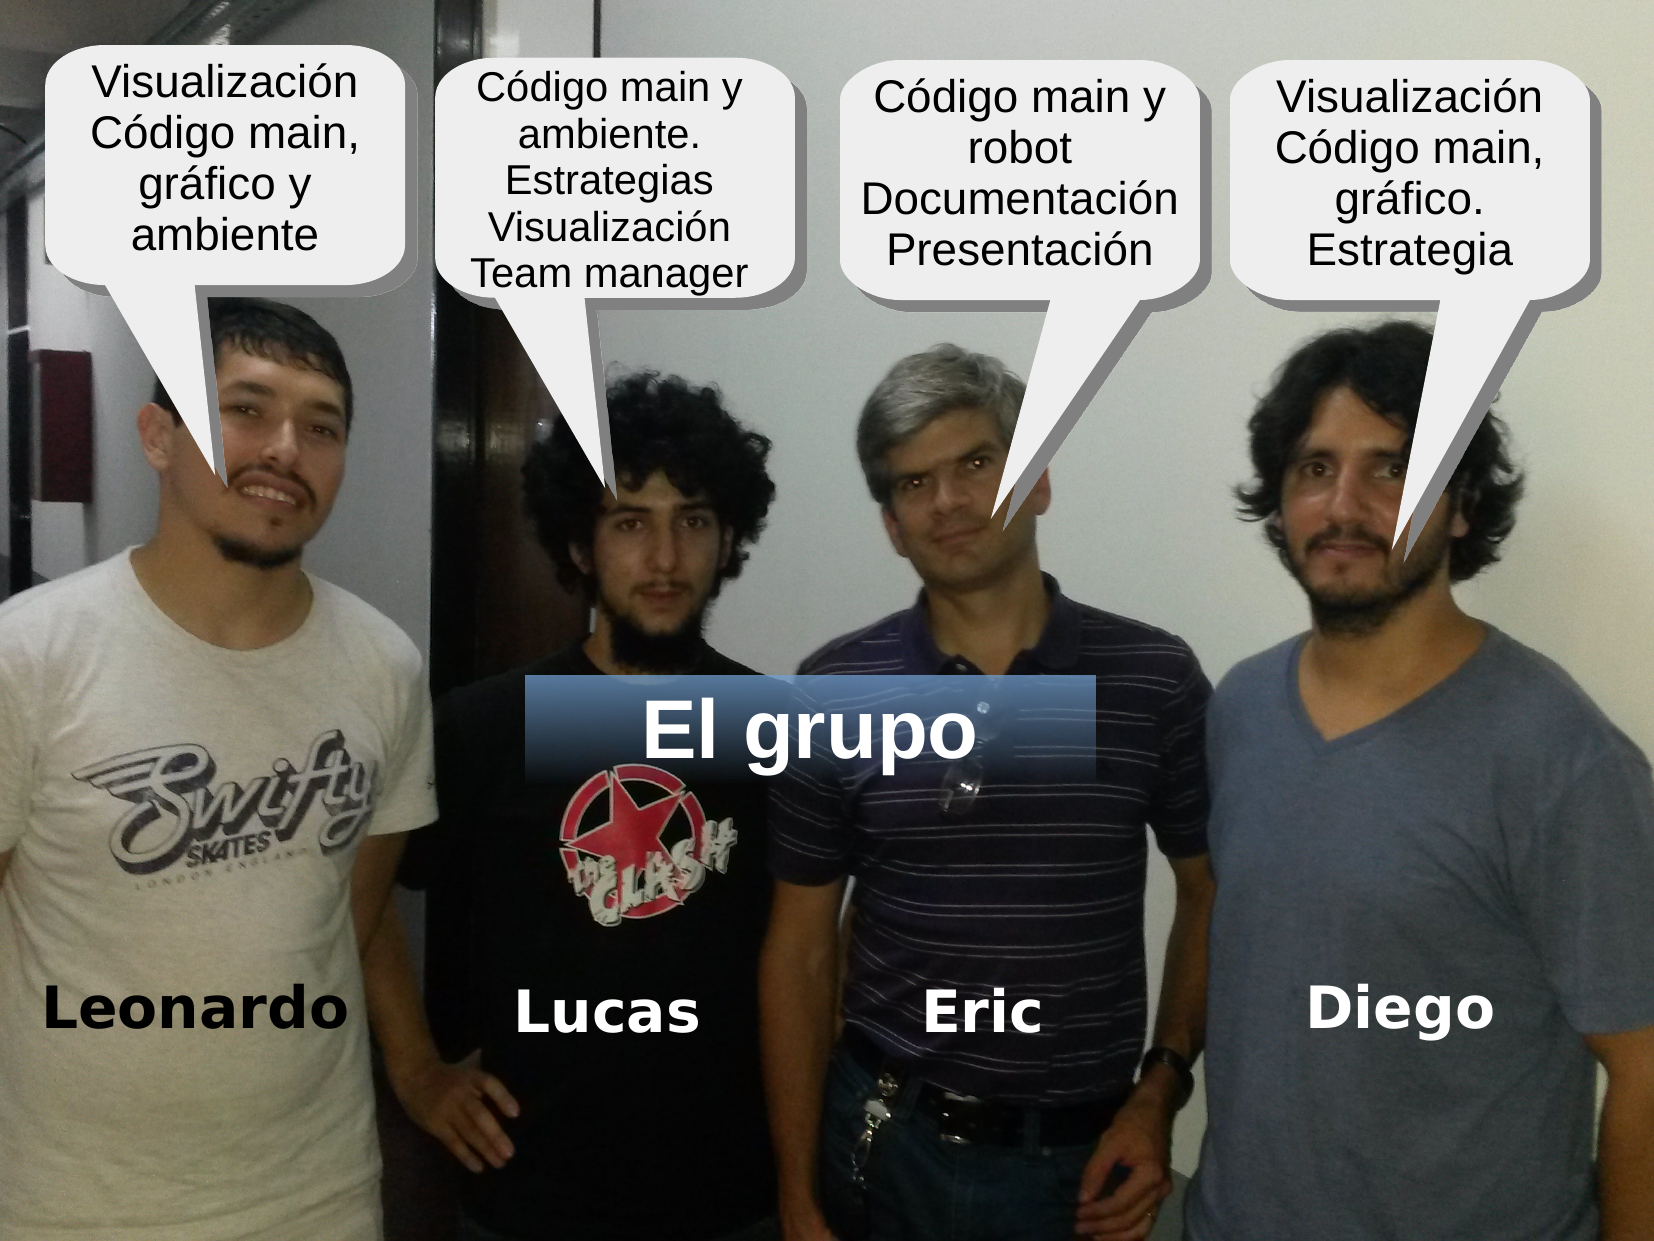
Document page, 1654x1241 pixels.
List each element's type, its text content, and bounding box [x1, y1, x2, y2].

text_box [1246, 286, 1574, 551]
text_box [856, 286, 1184, 520]
text_box Código main y robot Documentación Presentación [840, 63, 1200, 286]
text_box Visualización Código main, gráfico. Estrategia [1230, 63, 1590, 286]
text_box [59, 271, 391, 476]
text_box Diego [1272, 967, 1528, 1058]
text_box Visualización Código main, gráfico y ambiente [45, 48, 406, 271]
text_box Eric [885, 971, 1081, 1054]
text_box Lucas [495, 971, 721, 1054]
text_box Leonardo [0, 967, 391, 1058]
text_box Código main y ambiente. Estrategias Visualización Team manager [429, 56, 790, 305]
text_box [499, 305, 606, 489]
text_box [790, 81, 795, 274]
picture [0, 0, 1654, 1241]
text_box El grupo [525, 675, 1096, 784]
